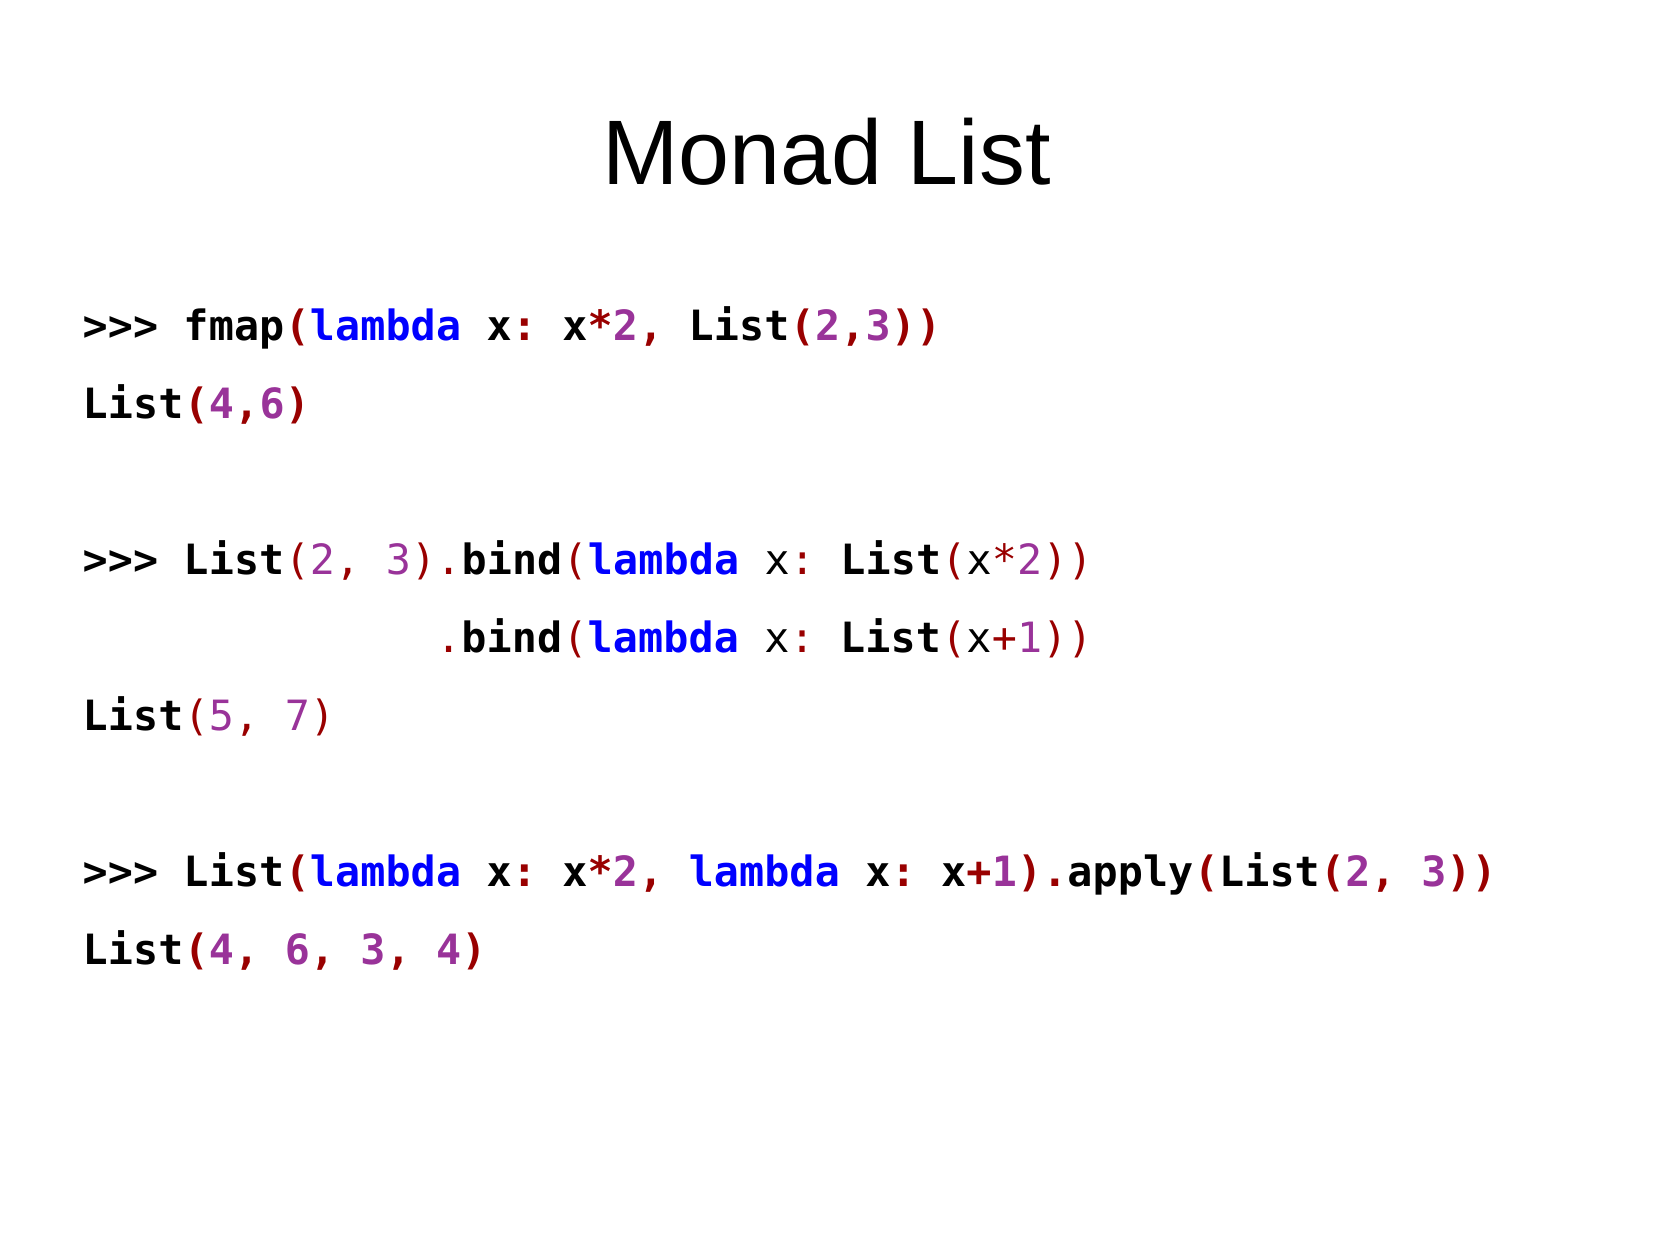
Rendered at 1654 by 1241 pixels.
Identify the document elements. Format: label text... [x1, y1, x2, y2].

list >>> fmap(lambda x: x*2, List(2,3)) List(4,6) >>> List(2, 3).bind(lambda x: List(x*2)) .bind(lambda x: List(x+1)) List(5, 7) >>> List(lambda x: x*2, lambda x: x+1).apply(List(2, 3)) List(4, 6, 3, 4) [82, 302, 1538, 1022]
title Monad List [82, 49, 1571, 257]
